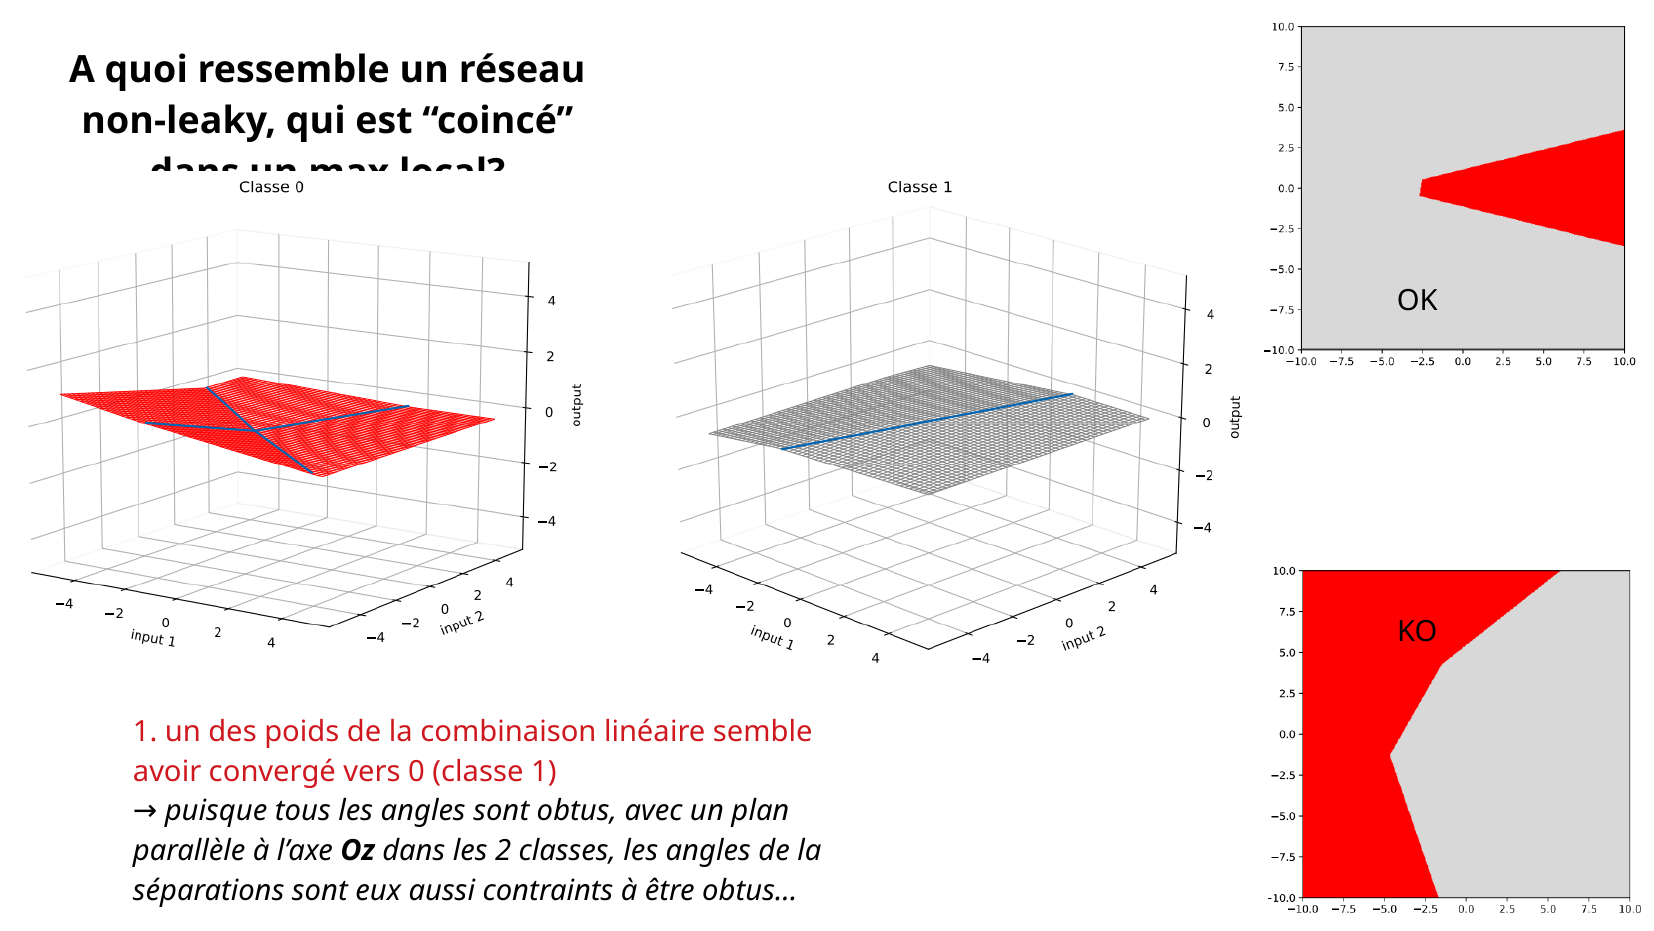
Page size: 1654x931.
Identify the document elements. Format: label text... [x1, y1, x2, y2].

picture [1262, 11, 1654, 378]
text_box KO [1346, 602, 1489, 650]
text_box OK [1346, 271, 1489, 320]
text_box 1. un des poids de la combinaison linéaire semble avoir convergé vers 0 (classe 1) → puisque tous les angles sont obtus, avec un plan parallèle à l’axe Oz dans les 2 classes, les angles de la séparations sont eux aussi contraints à être obtus… [118, 702, 839, 915]
picture [1268, 555, 1648, 926]
picture [5, 171, 1251, 668]
text_box A quoi ressemble un réseau non-leaky, qui est “coincé” dans un max local? [41, 35, 615, 171]
